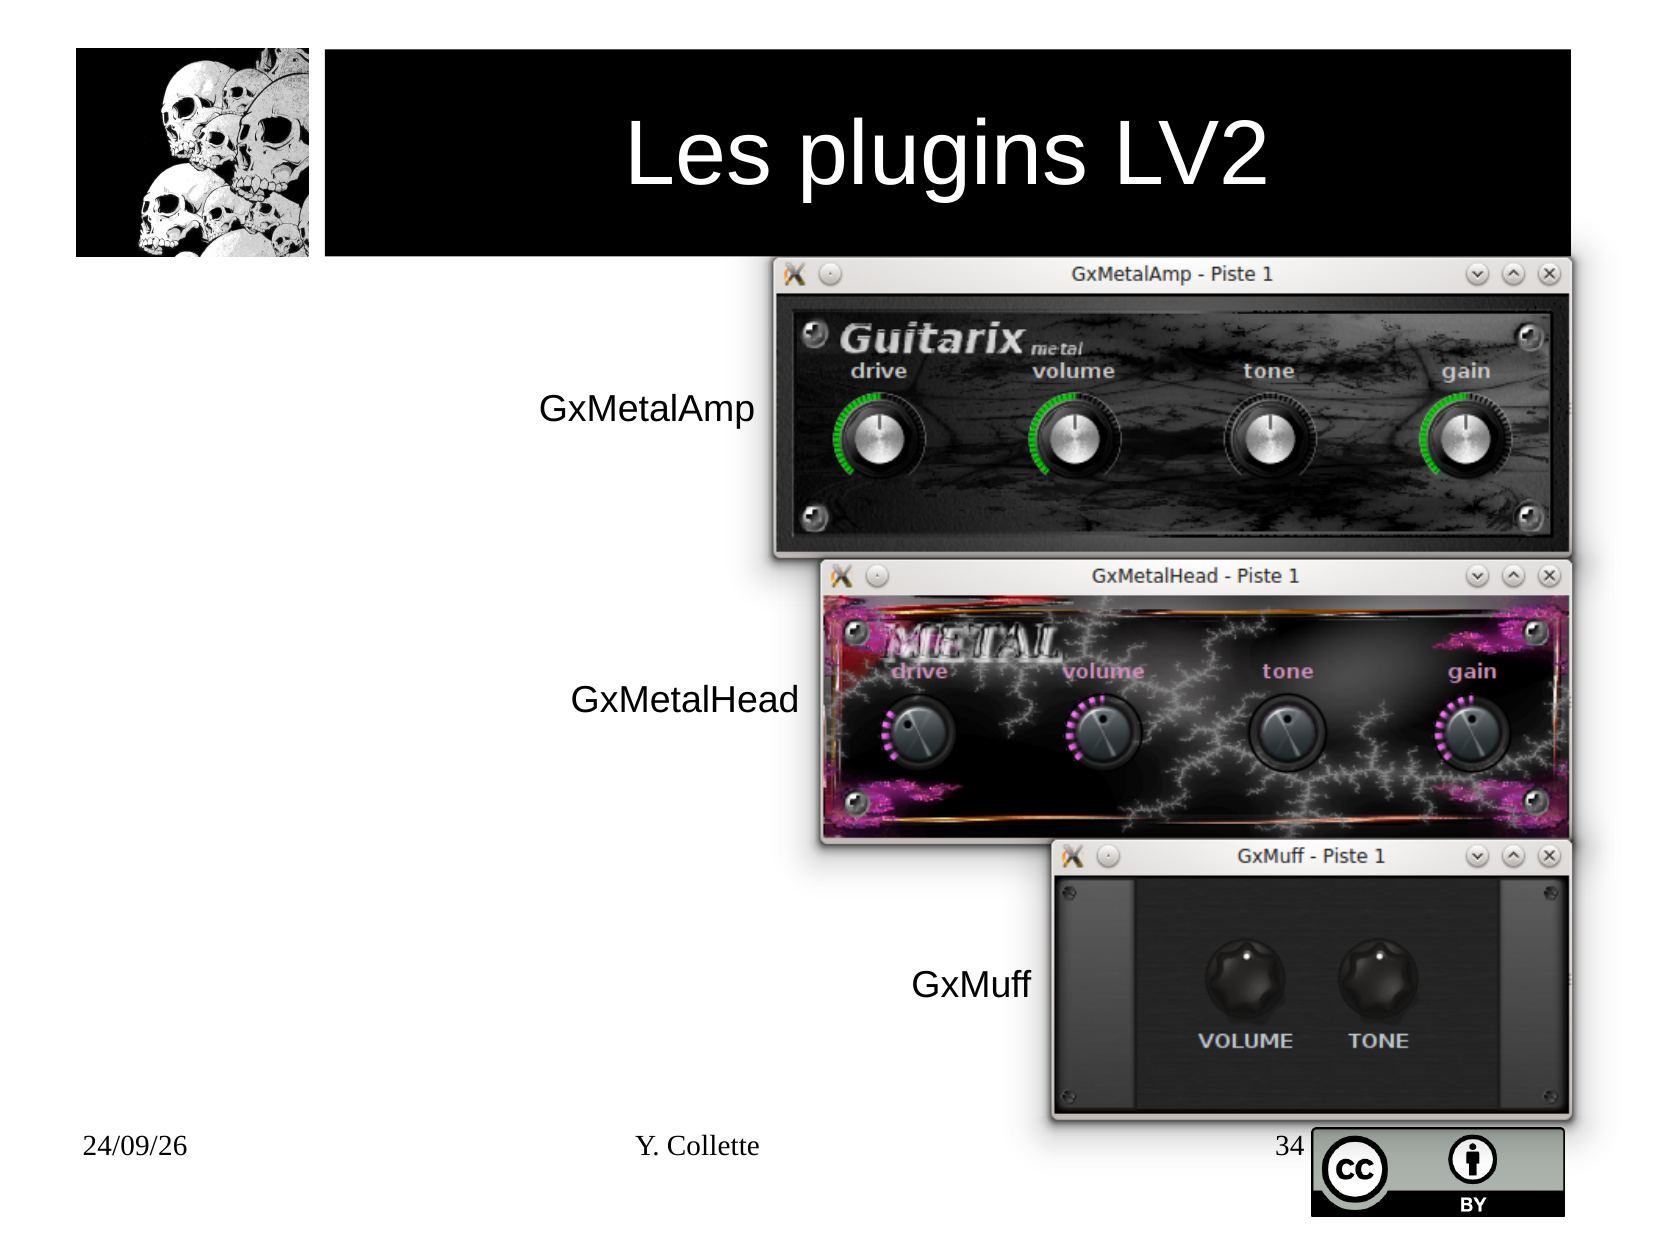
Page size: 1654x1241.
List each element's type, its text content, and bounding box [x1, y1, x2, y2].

text_box GxMuff [896, 956, 1052, 1024]
text_box GxMetalHead [555, 671, 758, 739]
title Les plugins LV2 [324, 49, 1571, 257]
picture [711, 195, 1635, 1217]
text_box GxMetalAmp [523, 379, 711, 440]
picture [76, 48, 309, 257]
